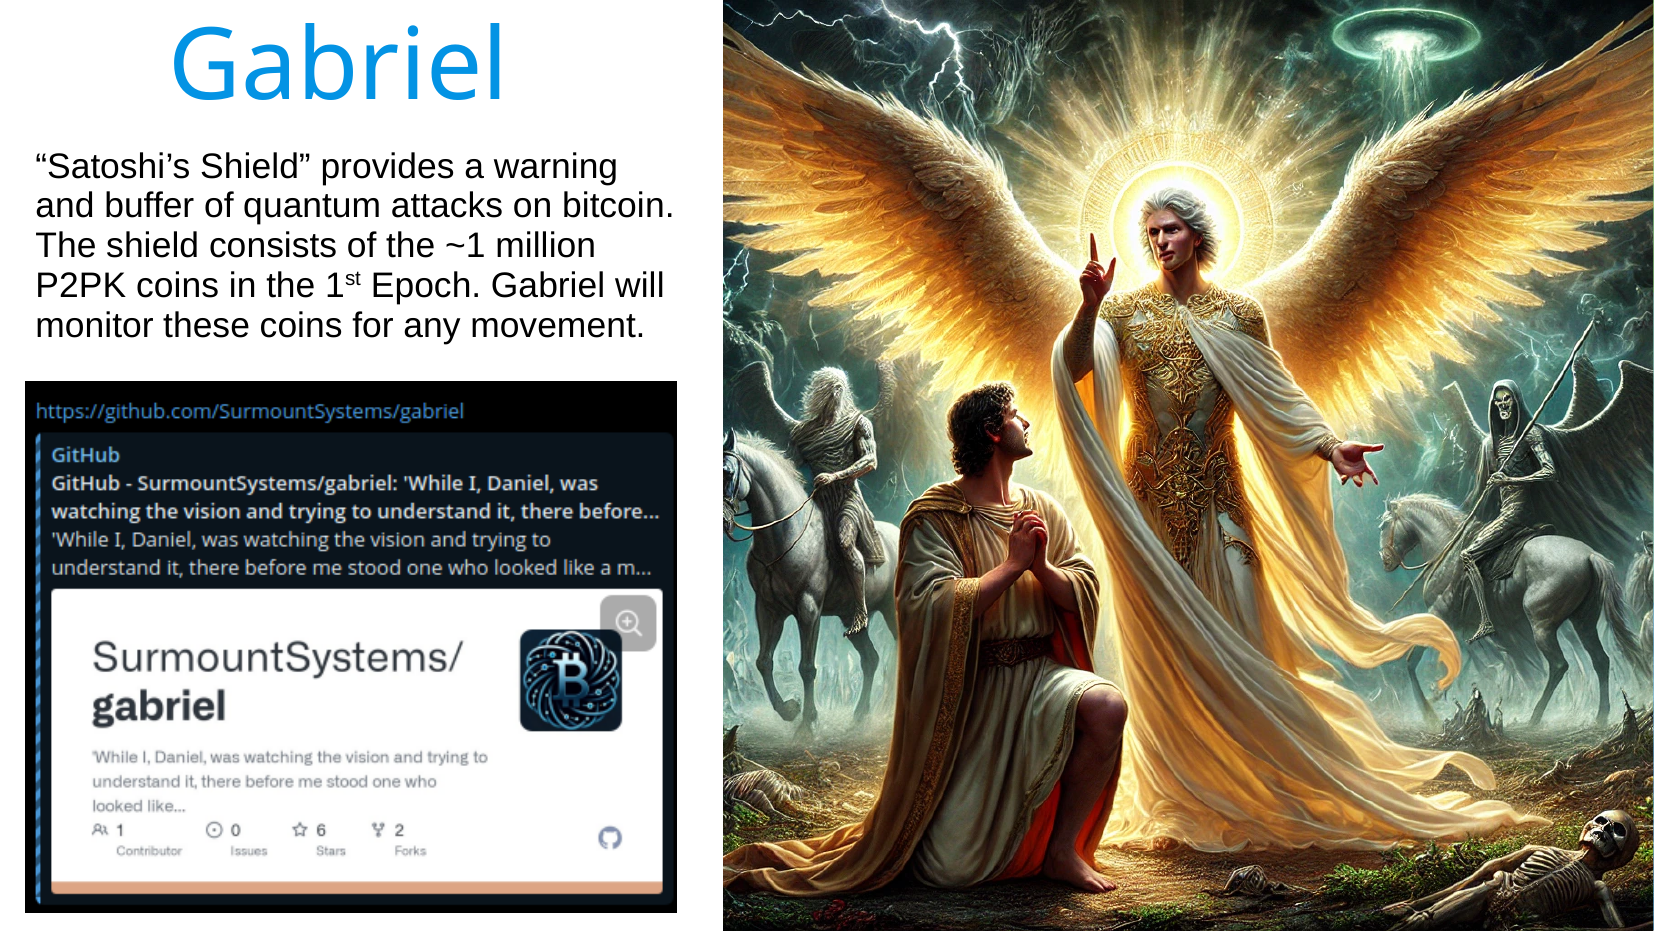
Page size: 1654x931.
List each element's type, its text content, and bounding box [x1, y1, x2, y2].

text_box Gabriel [154, 0, 1253, 128]
picture [723, 0, 1654, 931]
text_box “Satoshi’s Shield” provides a warning and buffer of quantum attacks on bitcoin. The shield consists of the ~1 million P2PK coins in the 1st Epoch. Gabriel will monitor these coins for any movement. [20, 101, 693, 361]
picture [25, 381, 677, 913]
